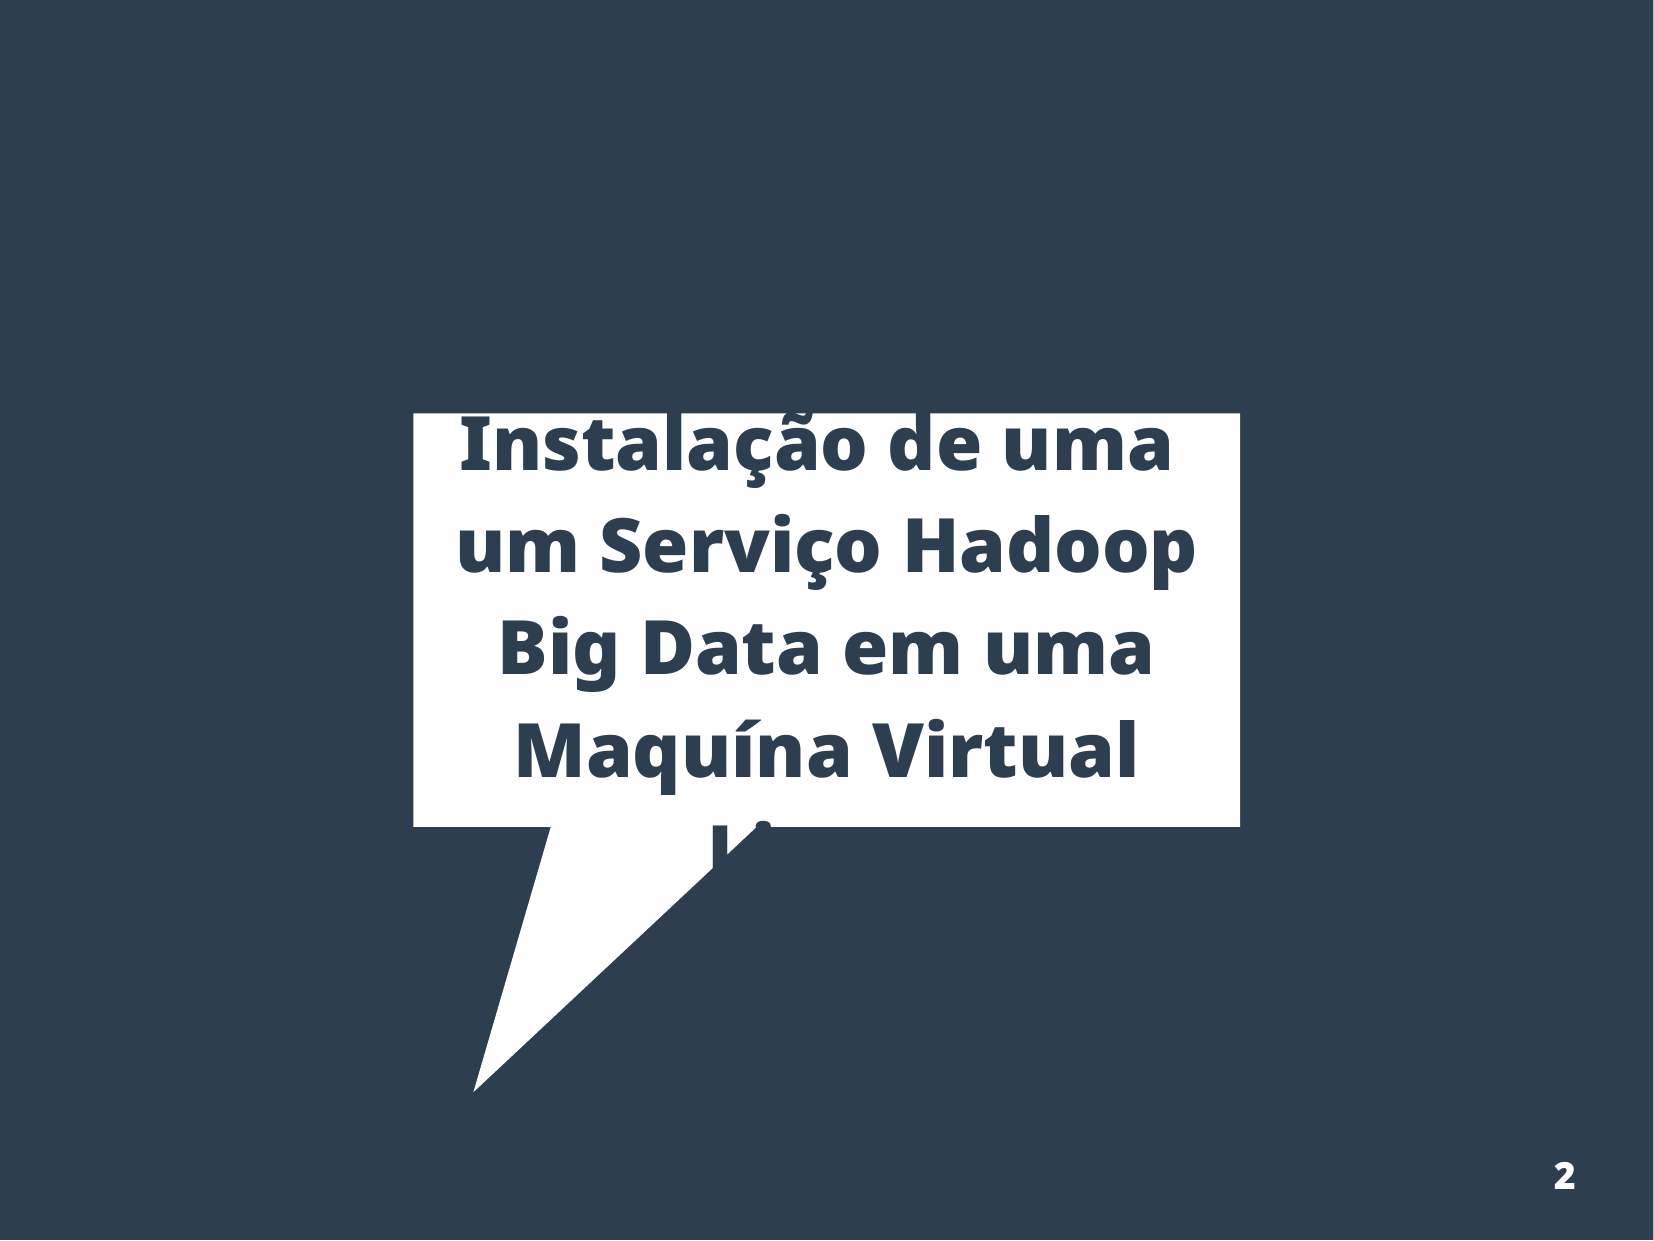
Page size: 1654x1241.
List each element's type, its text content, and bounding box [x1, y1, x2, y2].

title Instalação de uma um Serviço Hadoop Big Data em uma Maquína Virtual Linux. [442, 390, 1211, 745]
